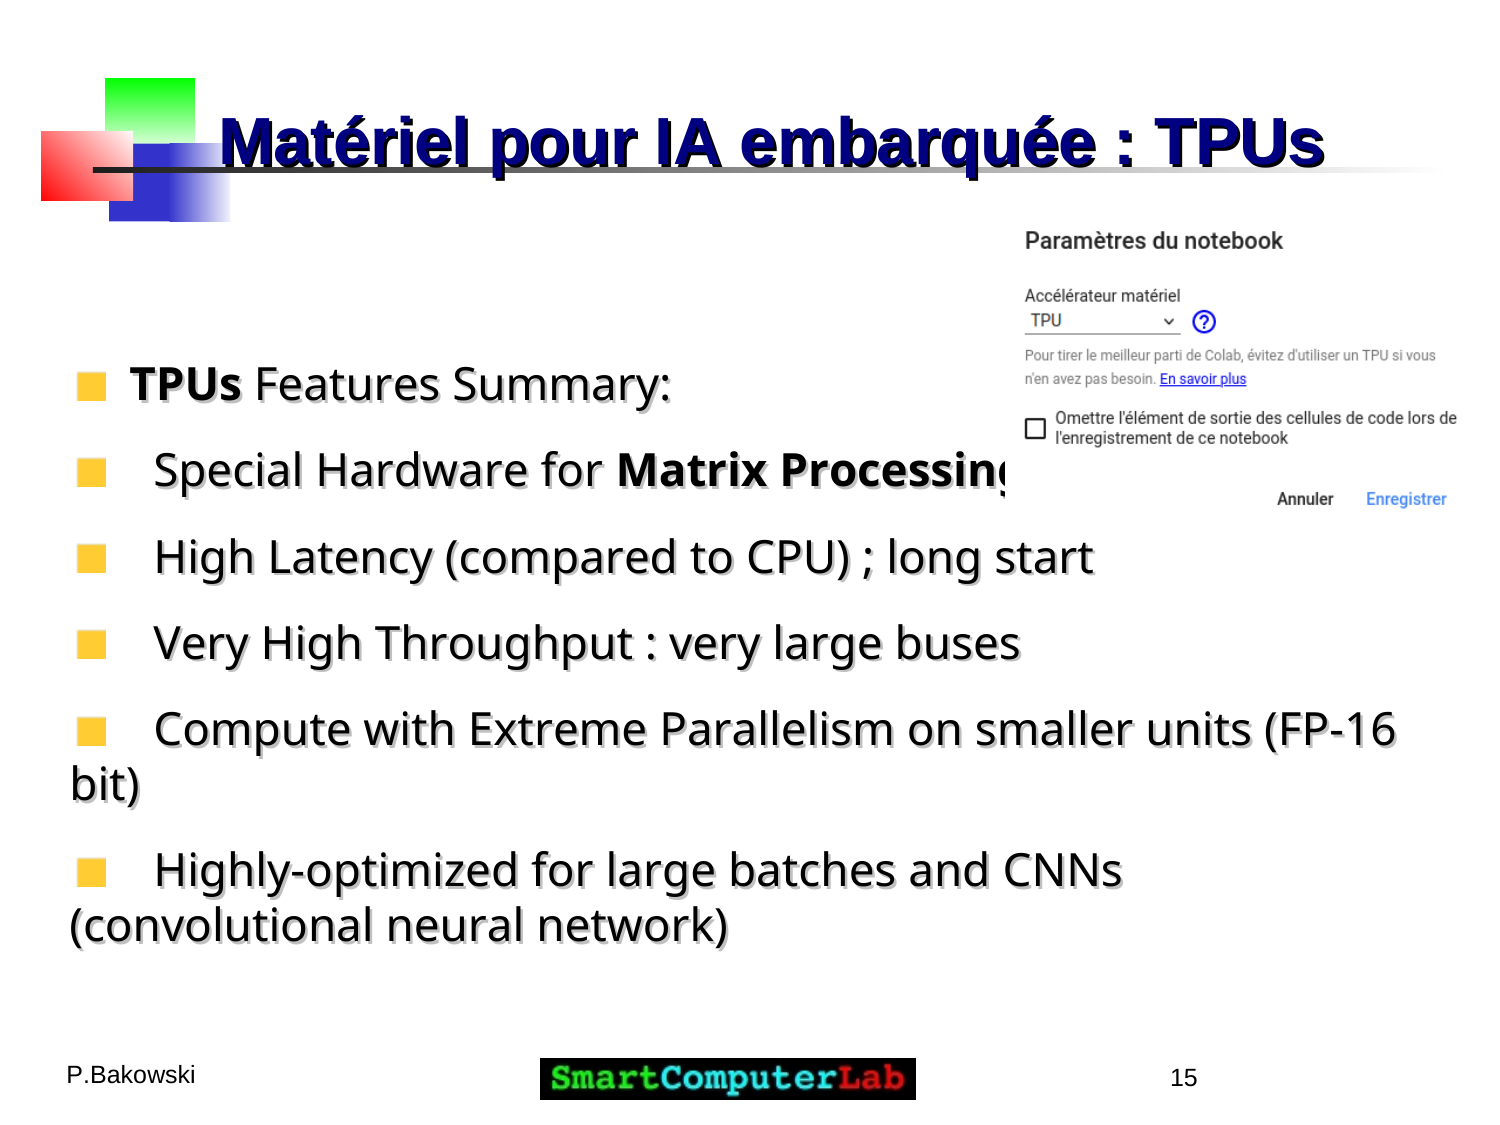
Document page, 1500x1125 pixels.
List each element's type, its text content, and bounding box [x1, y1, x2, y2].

picture [1005, 209, 1461, 526]
text_box TPUs Features Summary: Special Hardware for Matrix Processing High Latency (compared to CPU) ; long start Very High Throughput : very large buses Compute with Extreme Parallelism on smaller units (FP-16 bit) Highly-optimized for large batches and CNNs (convolutional neural network) [54, 347, 1420, 1045]
picture [69, 709, 106, 746]
picture [540, 1058, 916, 1100]
picture [69, 536, 106, 573]
picture [69, 850, 106, 887]
picture [69, 364, 106, 401]
picture [69, 622, 106, 659]
picture [69, 450, 106, 487]
title Matériel pour IA embarquée : TPUs [203, 90, 1456, 186]
